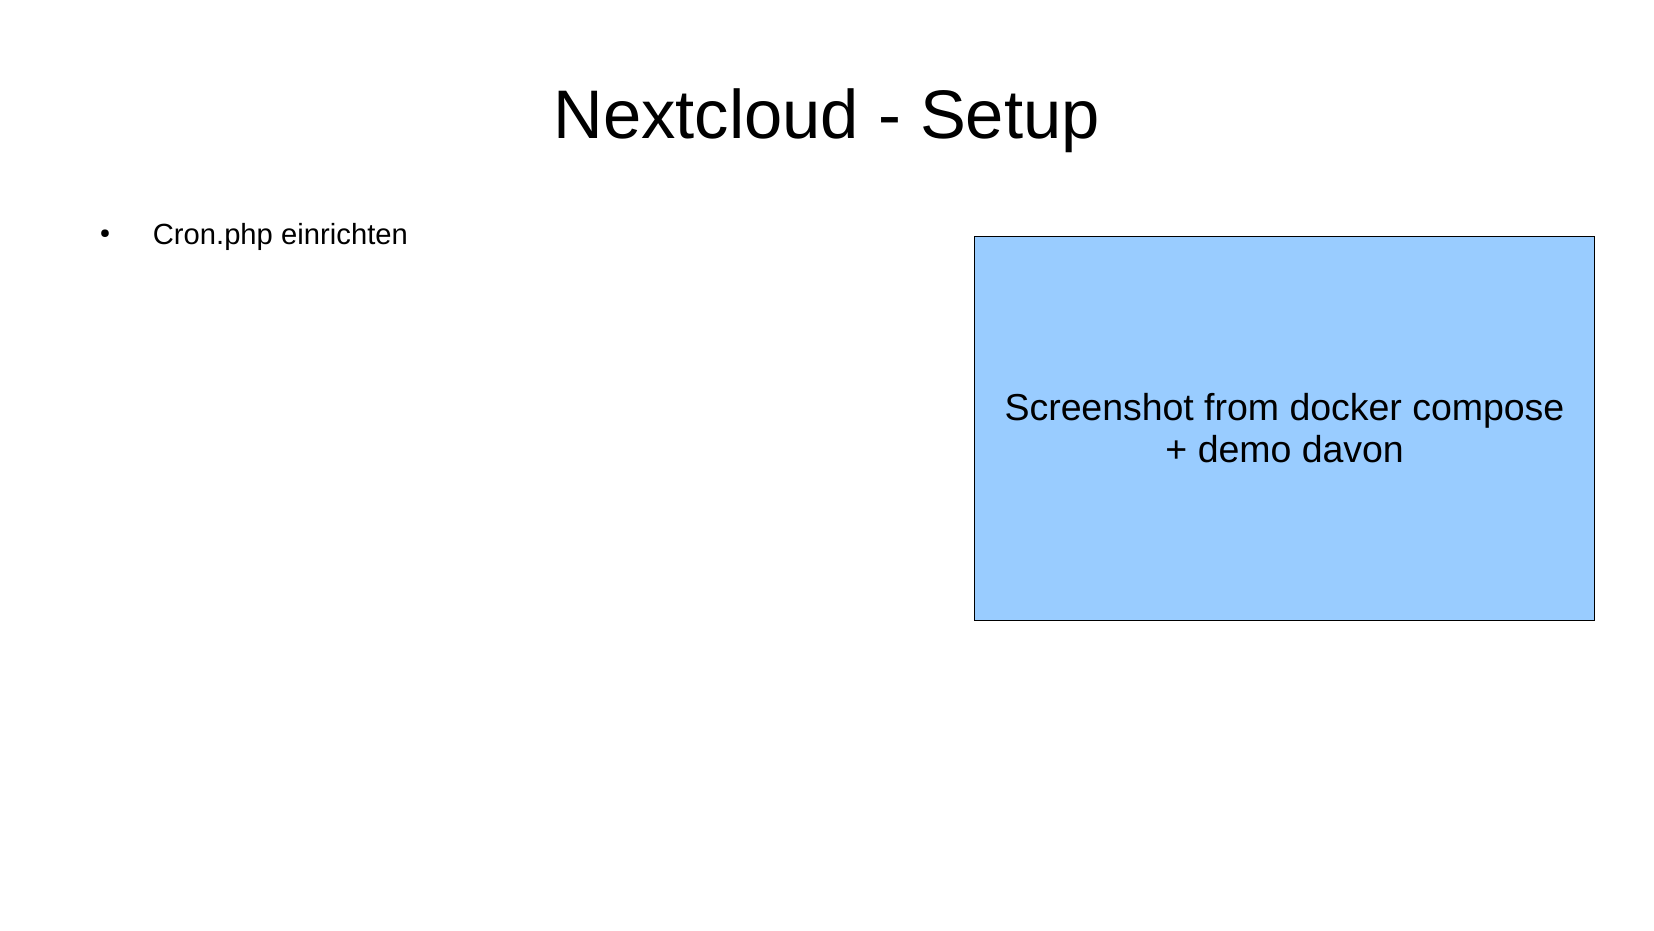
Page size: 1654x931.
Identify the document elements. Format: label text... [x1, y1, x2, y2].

title Nextcloud - Setup [82, 37, 1571, 193]
text_box Screenshot from docker compose + demo davon [974, 236, 1595, 621]
list Cron.php einrichten [82, 217, 1571, 886]
